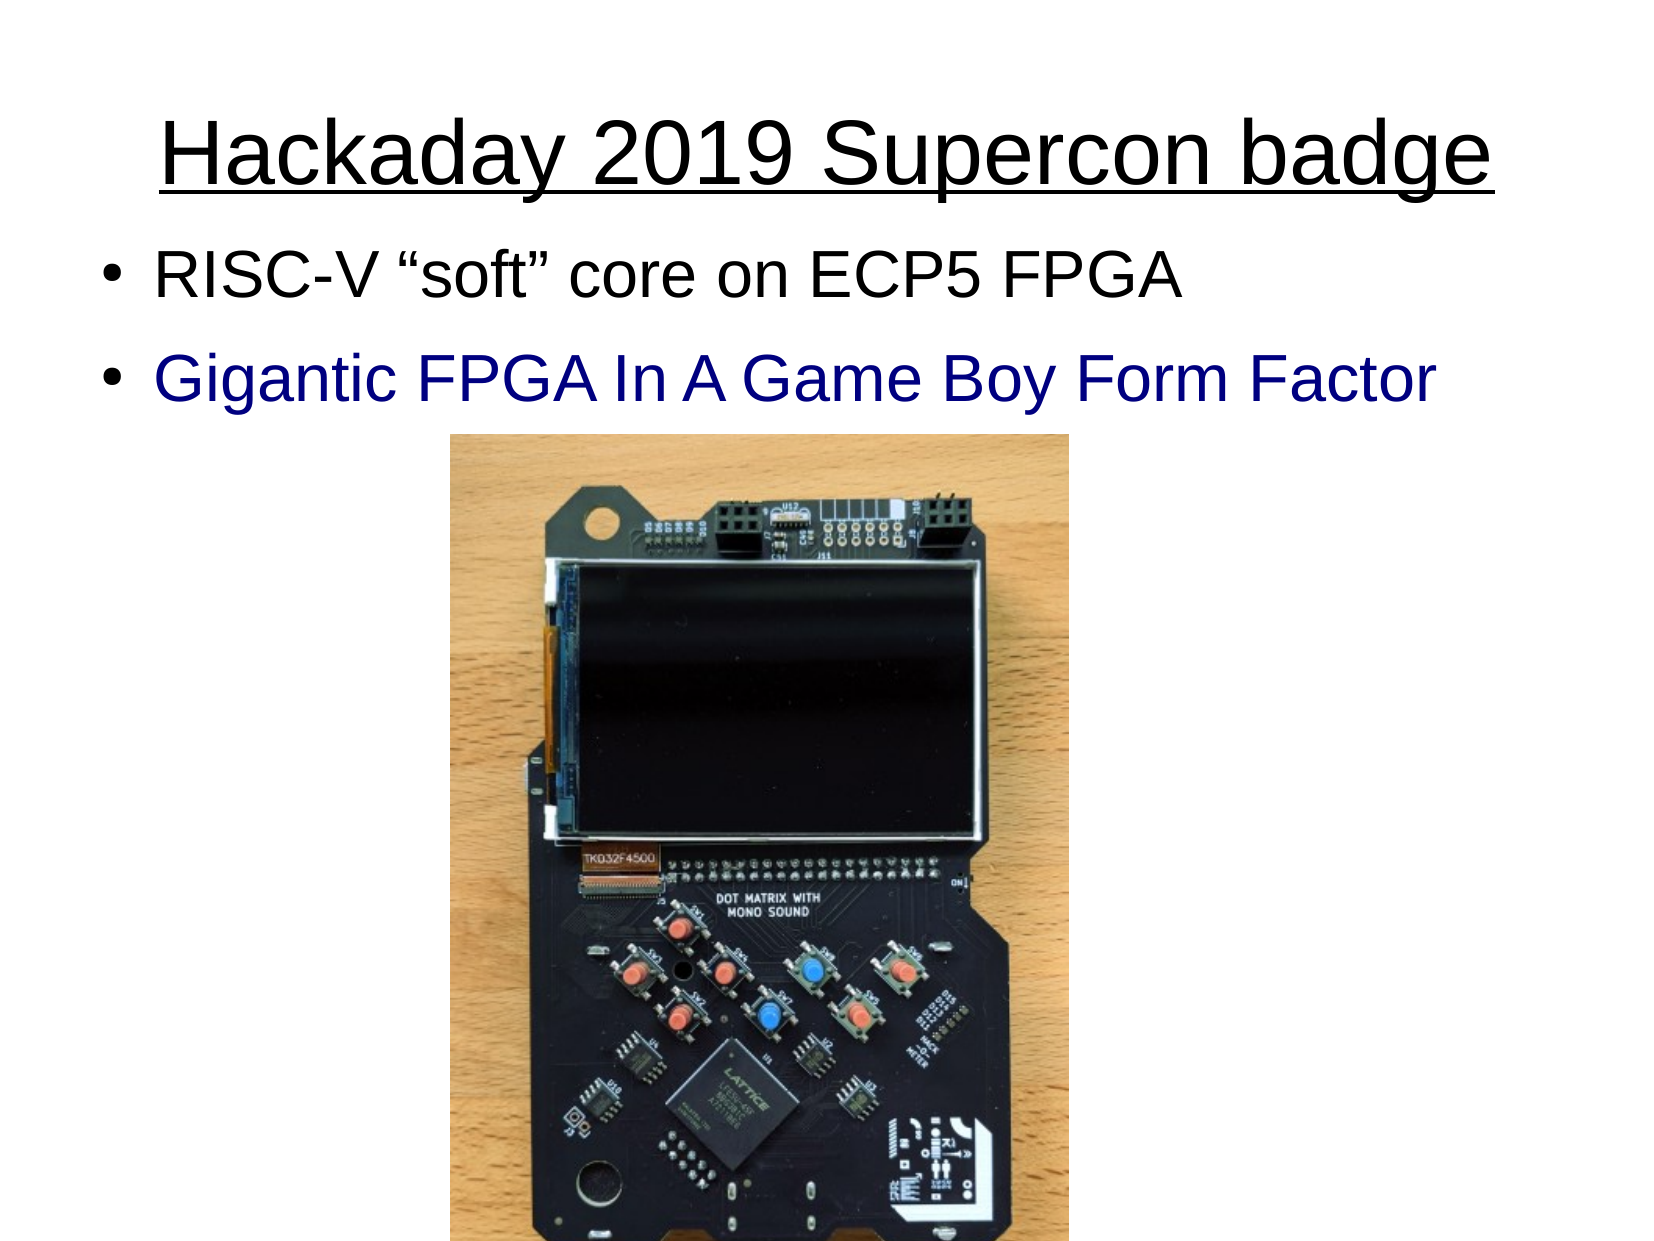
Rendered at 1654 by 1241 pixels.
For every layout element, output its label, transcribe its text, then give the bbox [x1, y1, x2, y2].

picture [450, 434, 1069, 1241]
title Hackaday 2019 Supercon badge [82, 49, 1571, 236]
list RISC-V “soft” core on ECP5 FPGA Gigantic FPGA In A Game Boy Form Factor [82, 236, 1571, 957]
